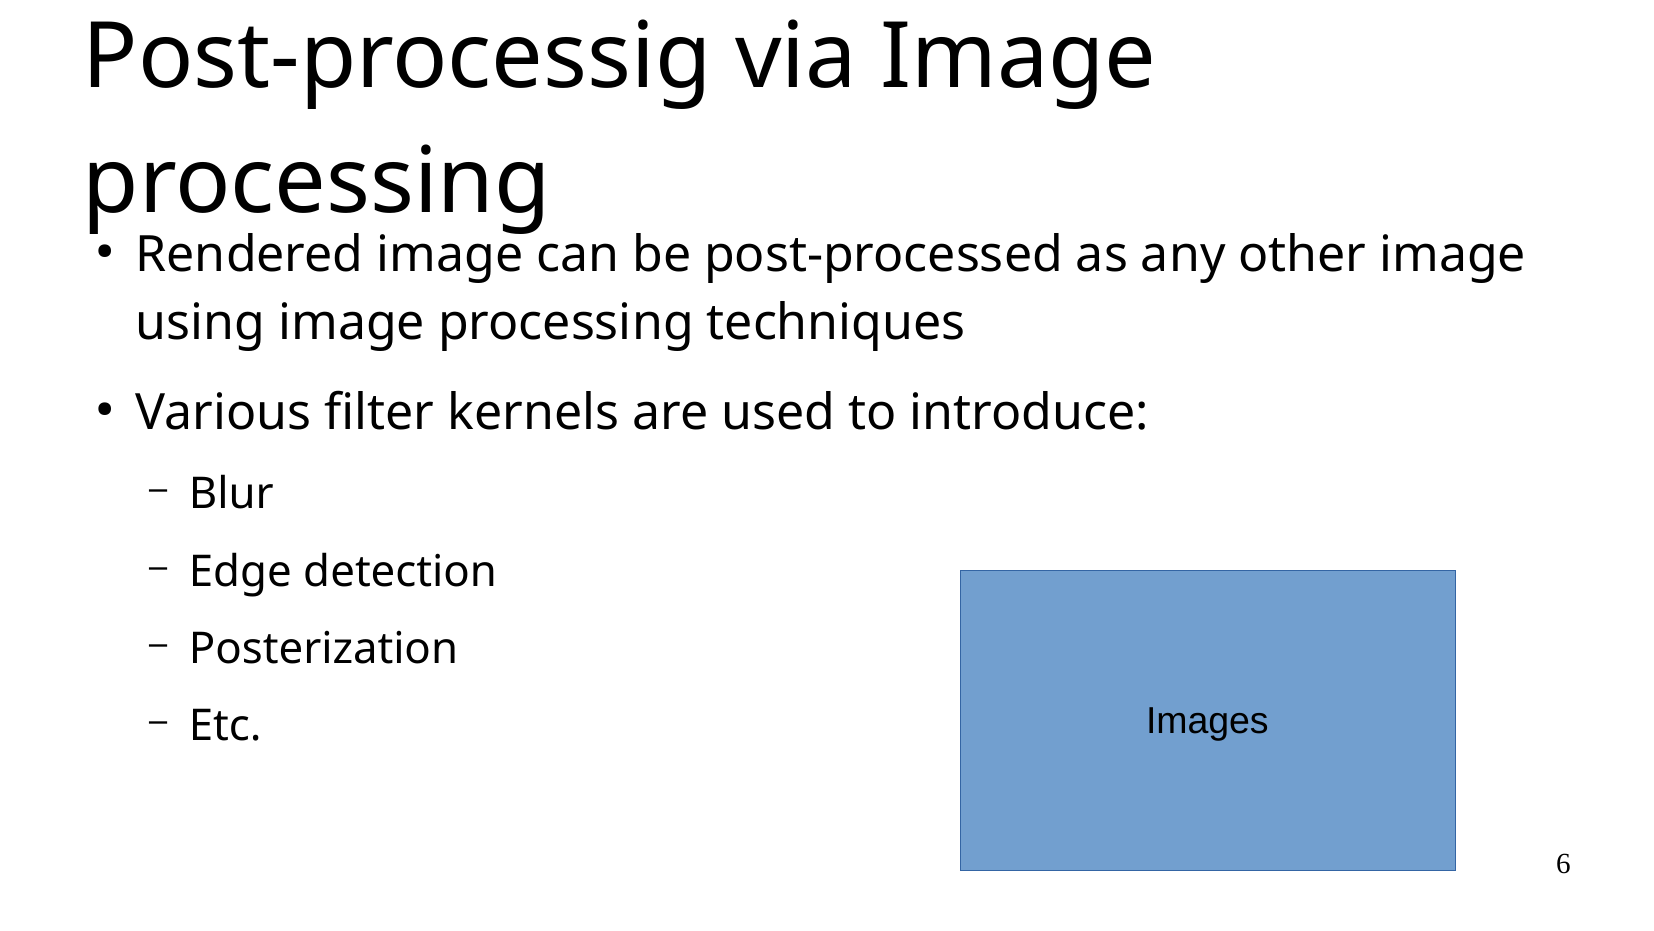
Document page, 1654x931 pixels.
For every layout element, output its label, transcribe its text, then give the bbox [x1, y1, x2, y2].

list Rendered image can be post-processed as any other image using image processing techniques Various filter kernels are used to introduce: Blur Edge detection Posterization Etc. [82, 217, 1571, 758]
text_box Images [960, 570, 1456, 871]
title Post-processig via Image processing [82, 37, 1571, 193]
